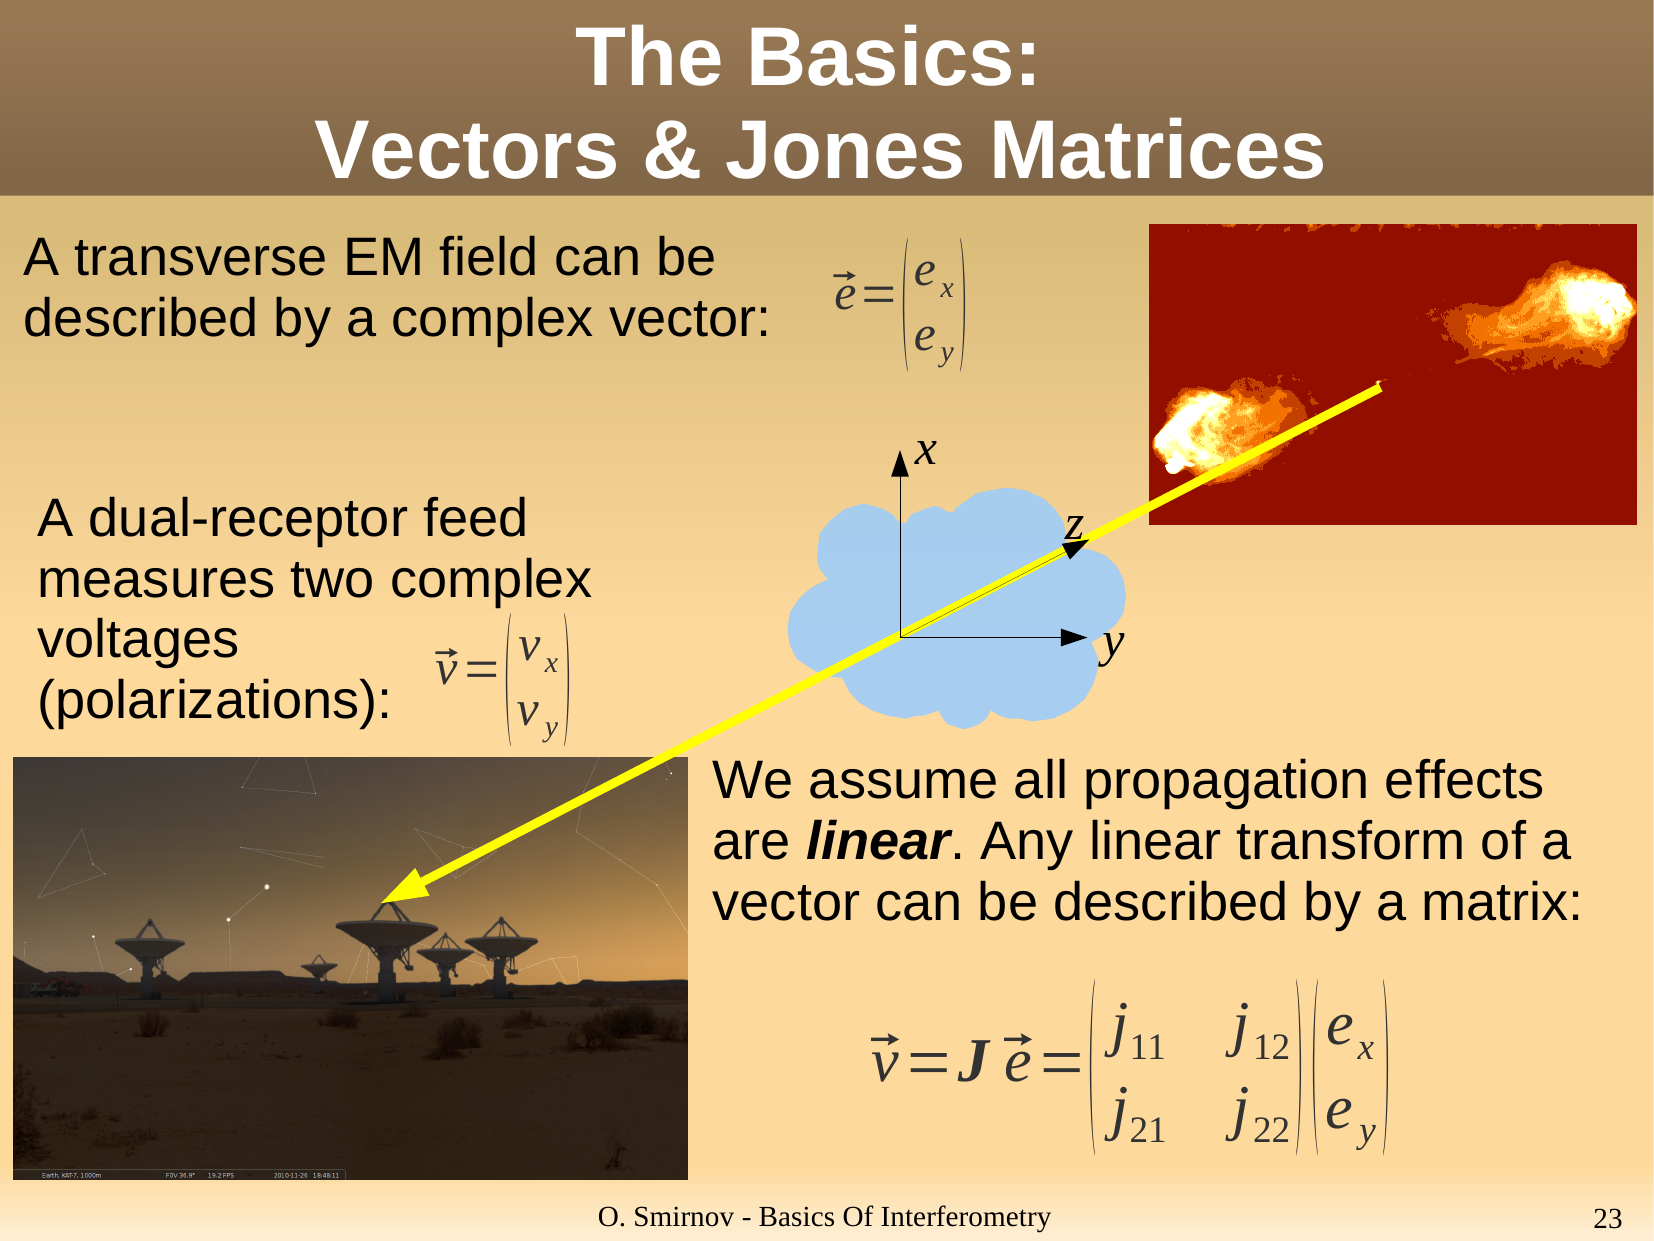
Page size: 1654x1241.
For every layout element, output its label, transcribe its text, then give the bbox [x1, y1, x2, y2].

text_box [909, 558, 1126, 637]
list A transverse EM field can be described by a complex vector: [23, 226, 863, 413]
chart [863, 235, 974, 376]
text_box y [1087, 604, 1163, 676]
text_box [901, 487, 1050, 629]
picture [0, 0, 1654, 1241]
text_box [787, 503, 900, 672]
title The Basics: Vectors & Jones Matrices [76, 0, 1565, 208]
text_box z [1050, 487, 1126, 558]
chart [862, 1063, 1397, 1160]
text_box x [900, 412, 976, 488]
list A dual-receptor feed measures two complex voltages (polarizations): [37, 487, 751, 801]
text_box [832, 638, 1096, 730]
list We assume all propagation effects are linear. Any linear transform of a vector can be described by a matrix: [712, 750, 1613, 1063]
chart [427, 610, 578, 751]
